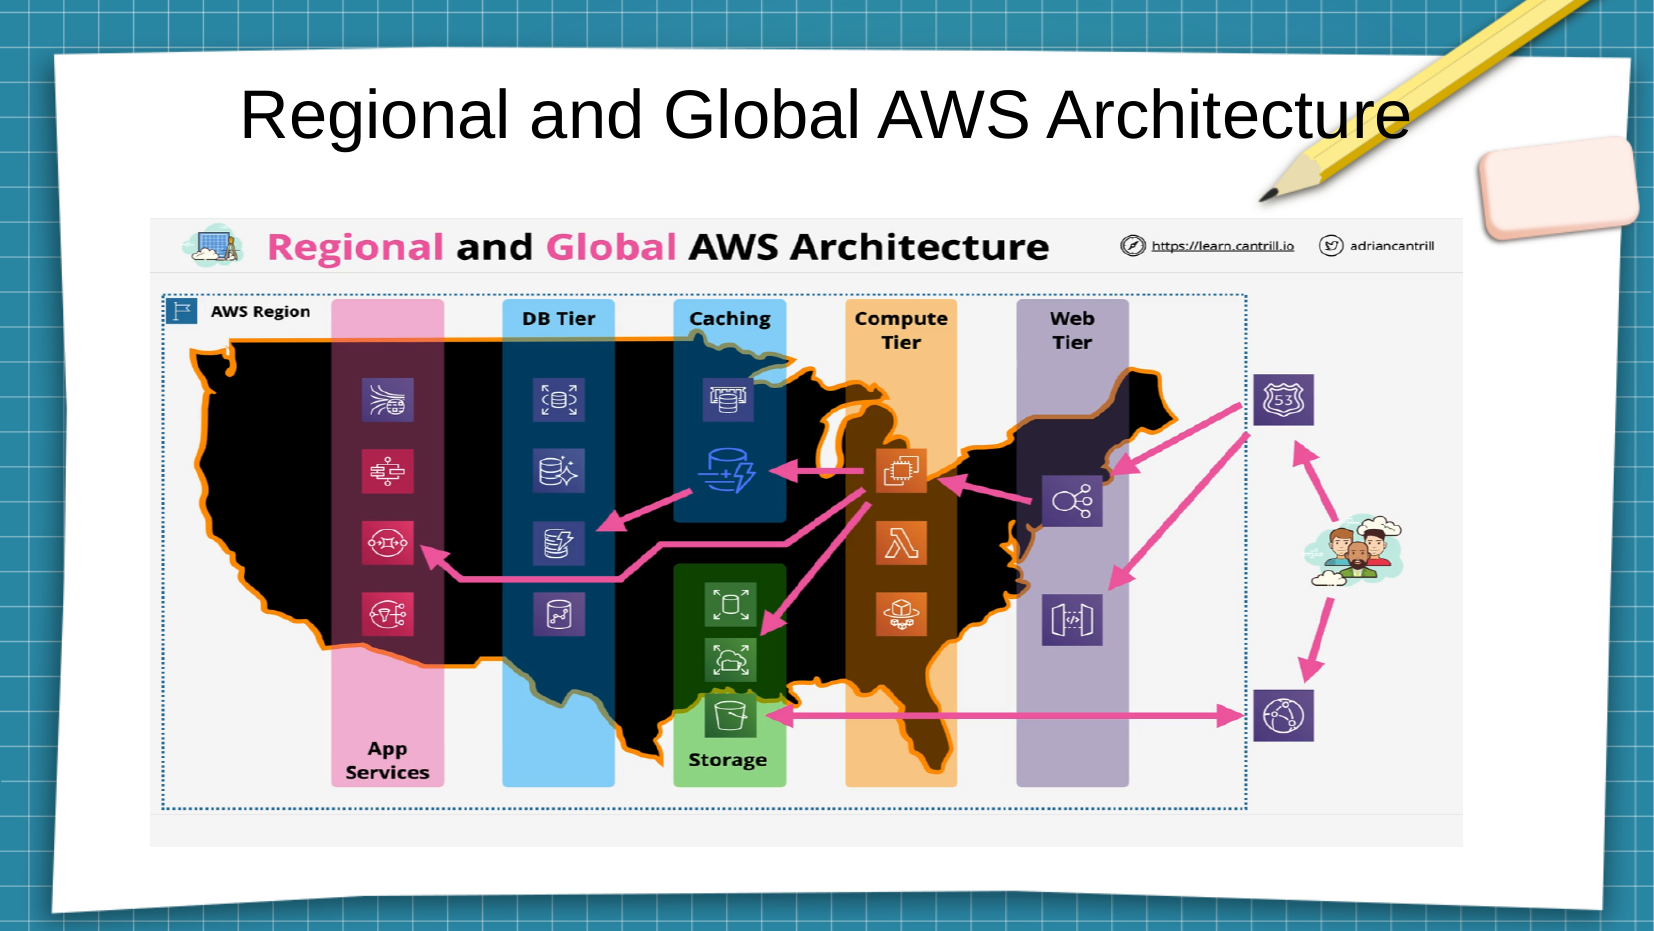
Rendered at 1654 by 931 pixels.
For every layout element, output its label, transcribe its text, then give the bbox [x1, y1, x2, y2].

title Regional and Global AWS Architecture [82, 37, 1571, 193]
picture [0, 0, 1654, 931]
